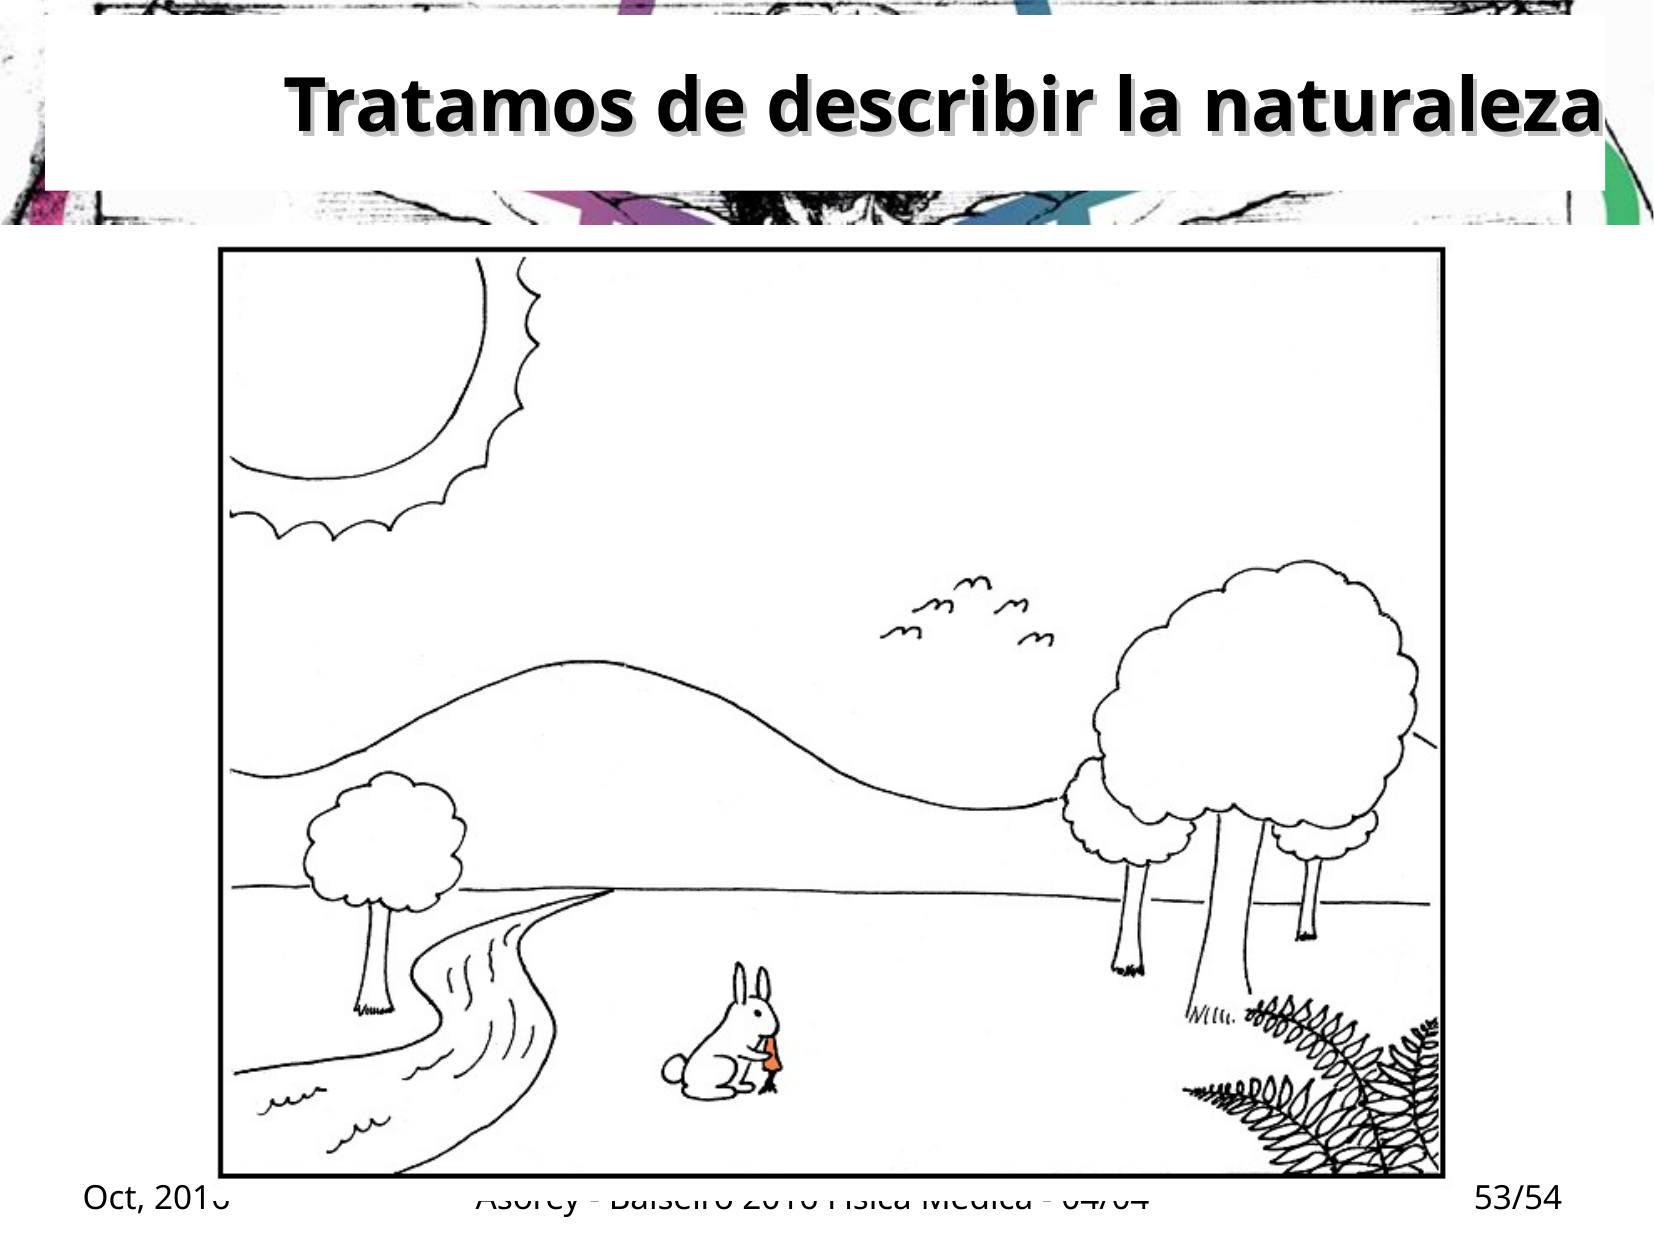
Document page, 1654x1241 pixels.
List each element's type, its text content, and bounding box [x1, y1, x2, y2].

title Tratamos de describir la naturaleza [45, 15, 1606, 191]
picture [210, 240, 1454, 1201]
picture [0, 0, 1654, 225]
